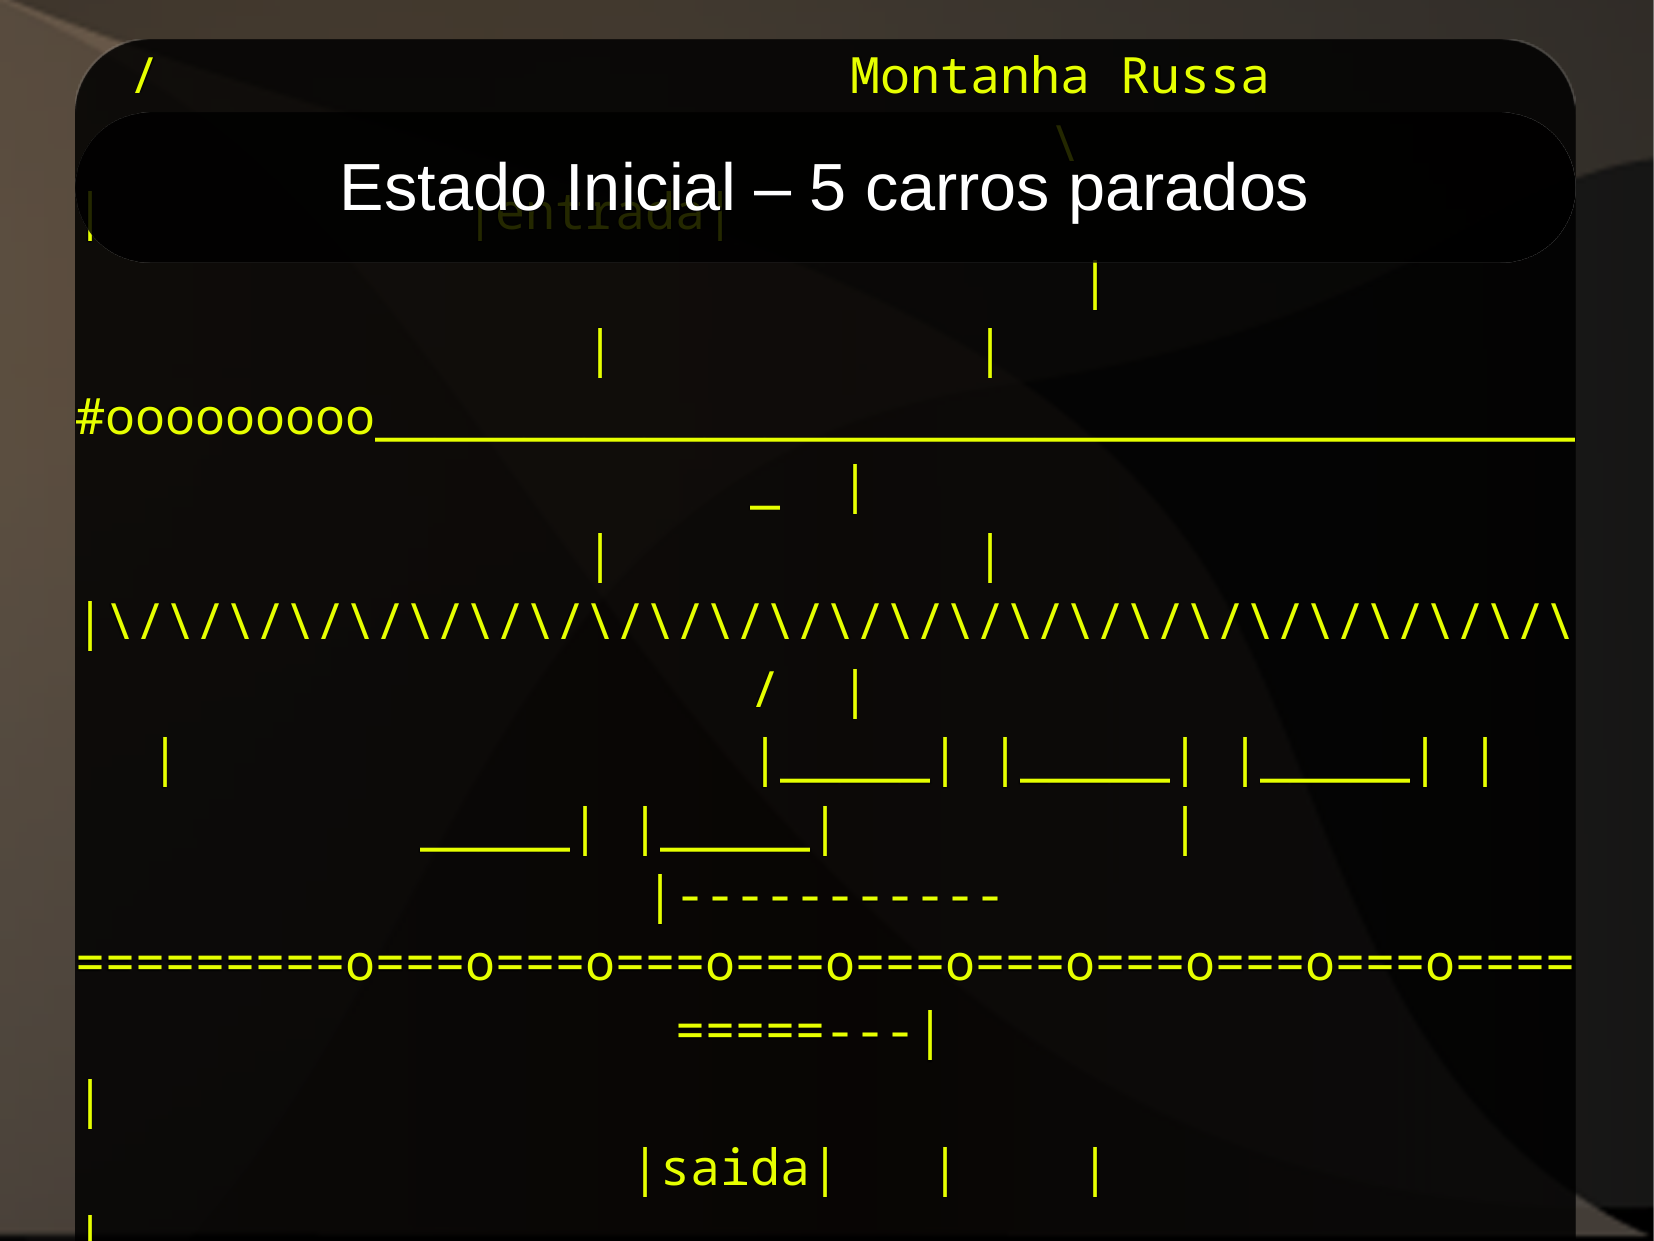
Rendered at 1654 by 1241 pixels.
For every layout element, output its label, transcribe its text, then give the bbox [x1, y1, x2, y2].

text_box Estado Inicial – 5 carros parados [75, 112, 1576, 263]
picture [0, 0, 1654, 1241]
text_box / Montanha Russa \ | |entrada| | | | #ooooooooo_________________________________________ | | | |\/\/\/\/\/\/\/\/\/\/\/\/\/\/\/\/\/\/\/\/\/\/\/\/\/ | | |_____| |_____| |_____| |_____| |_____| | |-----------=========o===o===o===o===o===o===o===o===o===o=========---| | |saida| | | | |_________| | \ / [75, 475, 1576, 1038]
